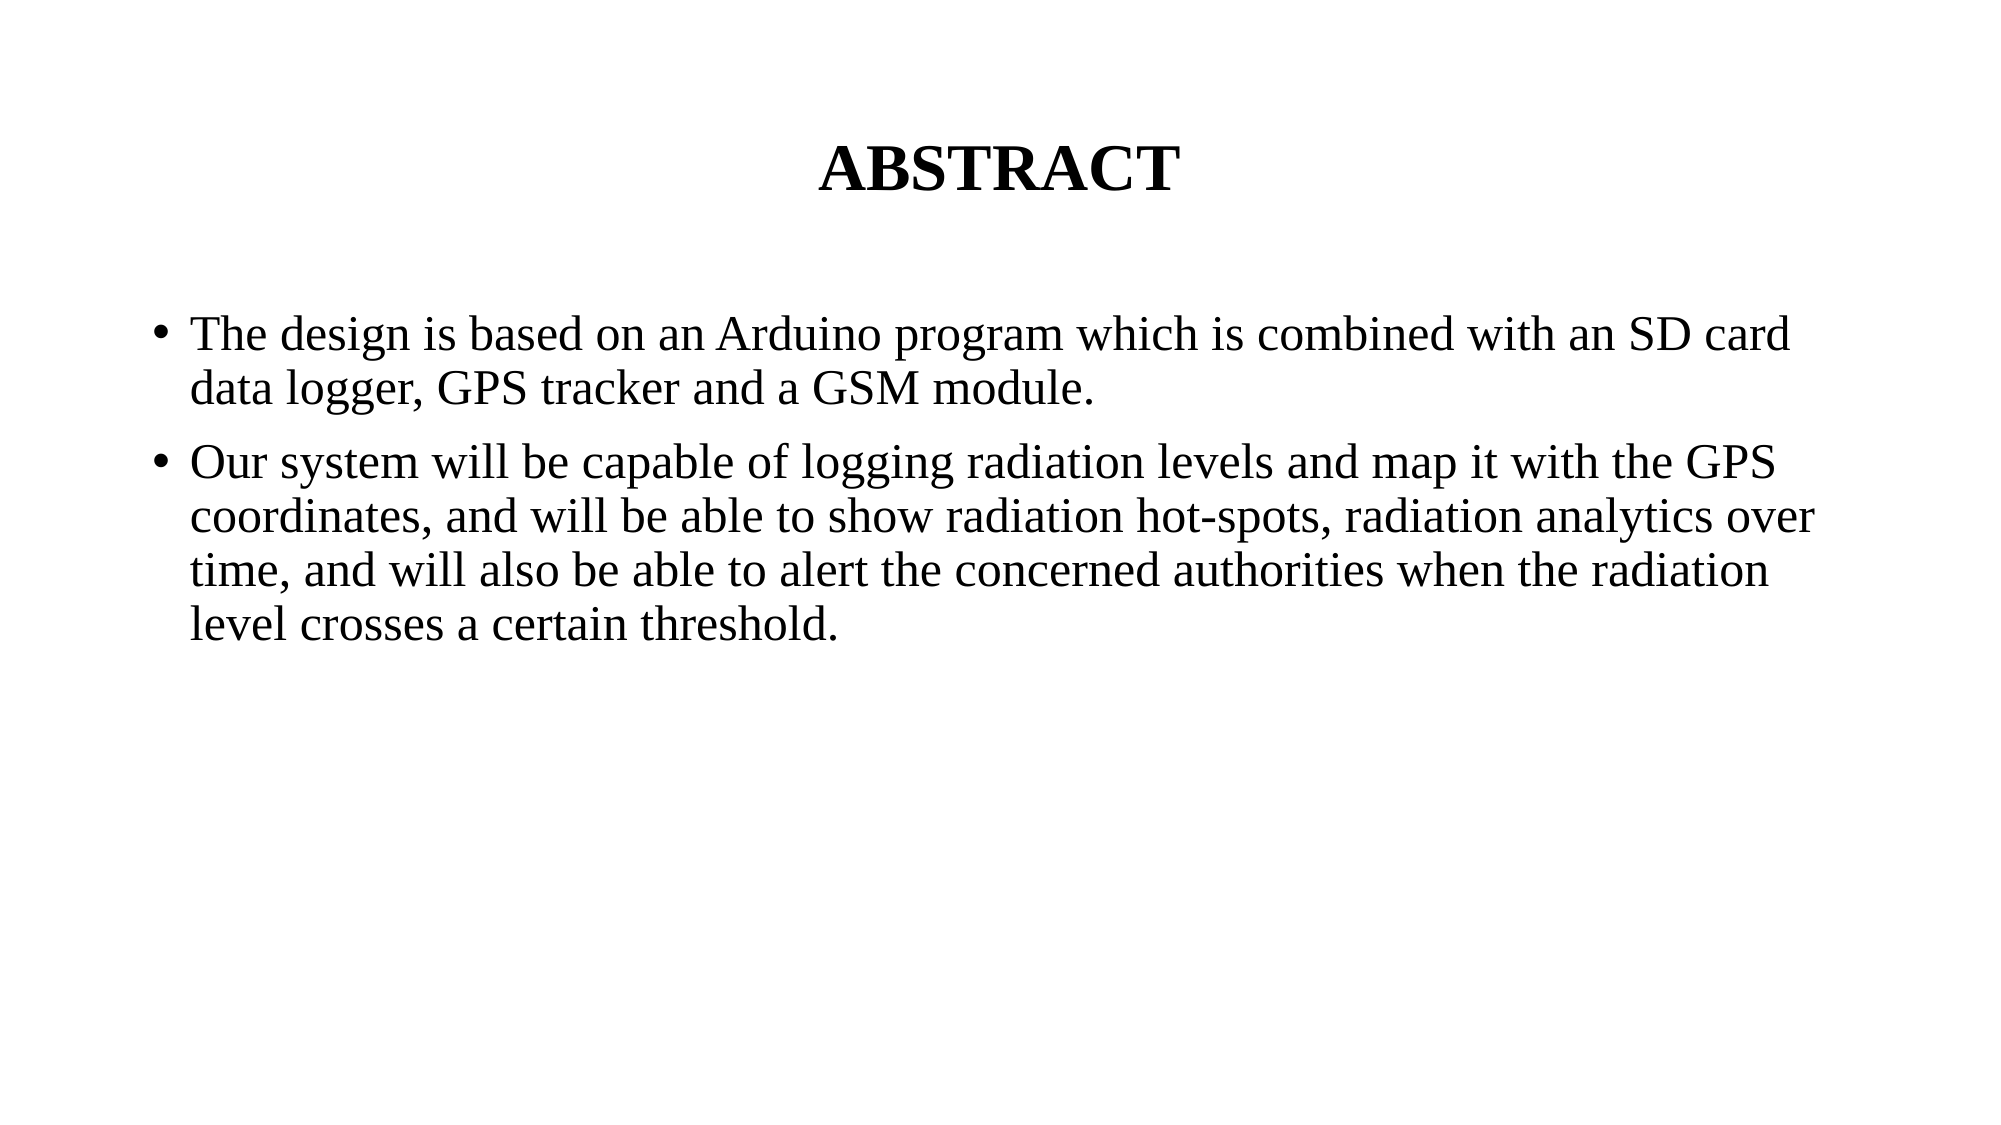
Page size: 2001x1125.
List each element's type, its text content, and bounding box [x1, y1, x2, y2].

list The design is based on an Arduino program which is combined with an SD card data logger, GPS tracker and a GSM module. Our system will be capable of logging radiation levels and map it with the GPS coordinates, and will be able to show radiation hot-spots, radiation analytics over time, and will also be able to alert the concerned authorities when the radiation level crosses a certain threshold. [137, 299, 1863, 1014]
title ABSTRACT [137, 59, 1863, 278]
